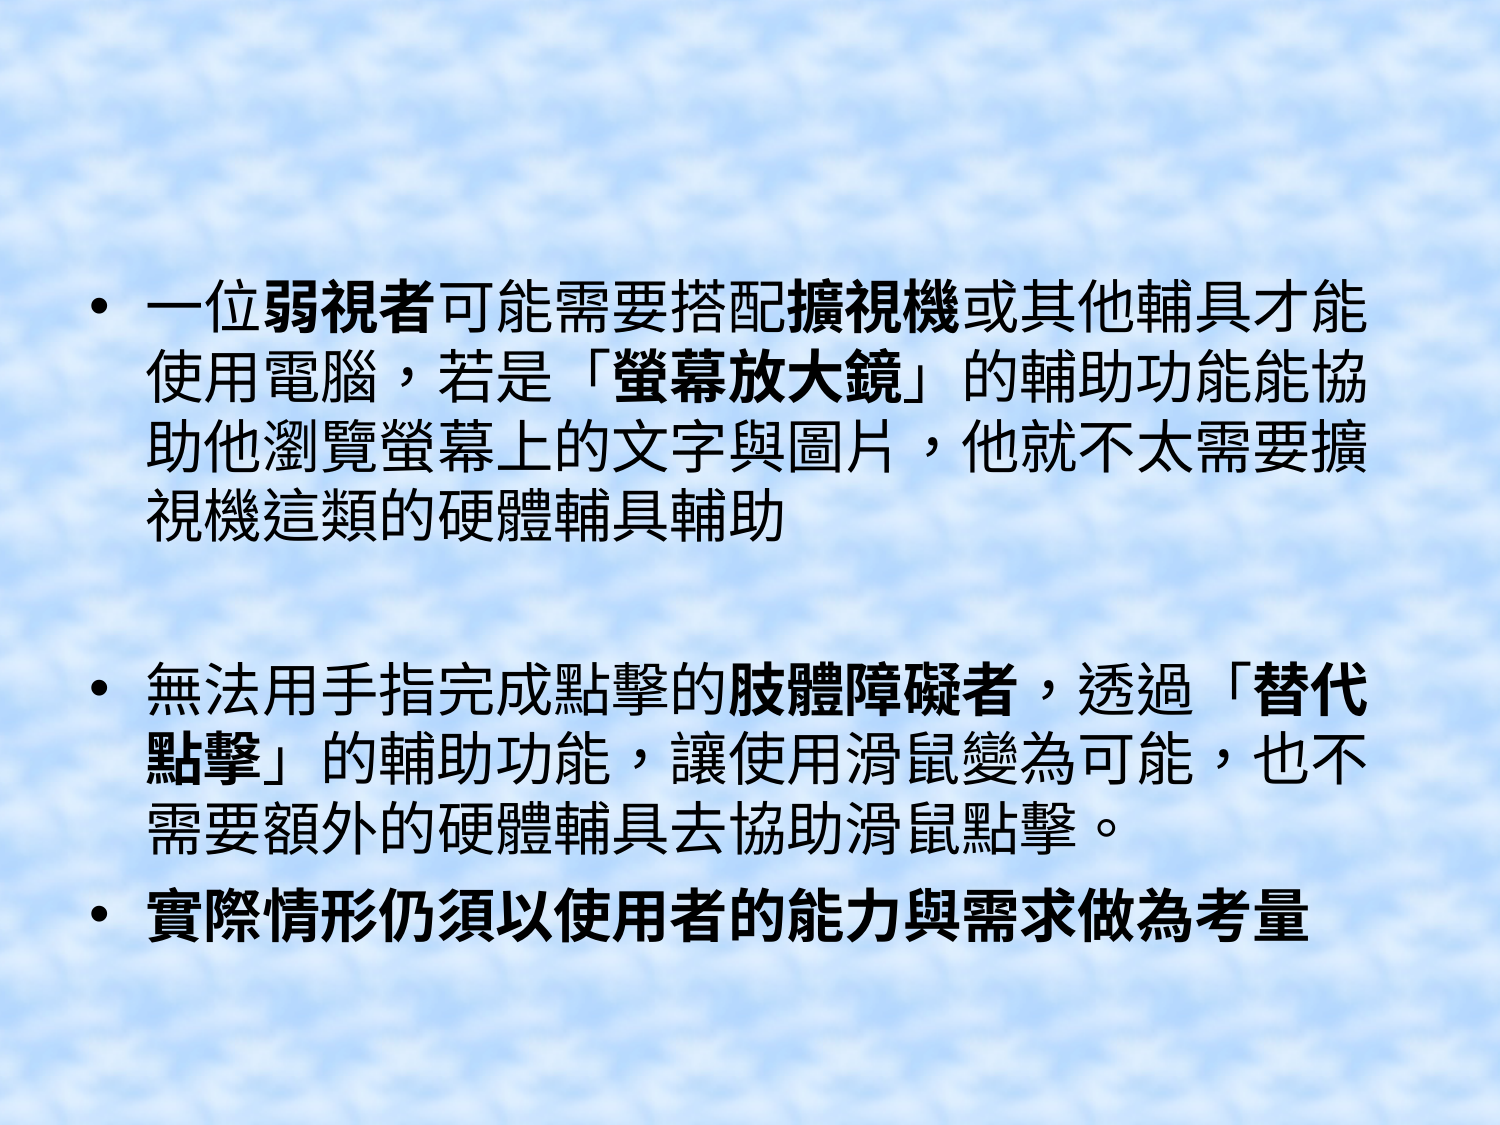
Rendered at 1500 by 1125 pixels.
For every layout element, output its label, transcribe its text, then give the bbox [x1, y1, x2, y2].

list 一位弱視者可能需要搭配擴視機或其他輔具才能使用電腦，若是「螢幕放大鏡」的輔助功能能協助他瀏覽螢幕上的文字與圖片，他就不太需要擴視機這類的硬體輔具輔助 無法用手指完成點擊的肢體障礙者，透過「替代點擊」的輔助功能，讓使用滑鼠變為可能，也不需要額外的硬體輔具去協助滑鼠點擊。 實際情形仍須以使用者的能力與需求做為考量 [75, 262, 1426, 1095]
picture [0, 0, 1500, 1125]
